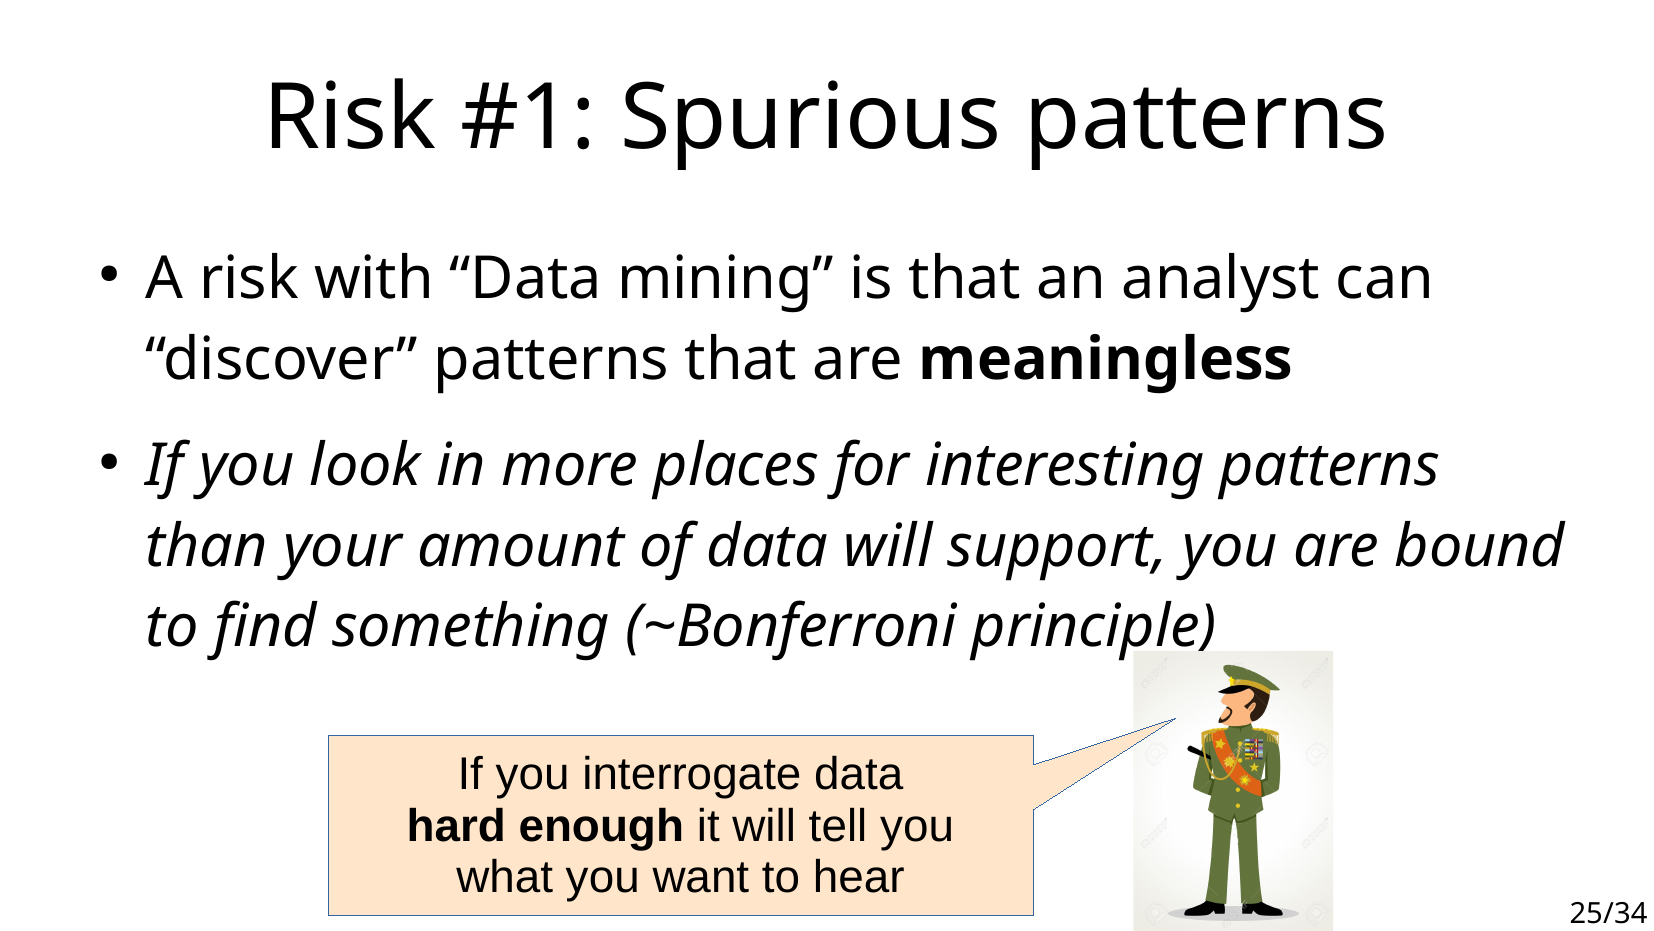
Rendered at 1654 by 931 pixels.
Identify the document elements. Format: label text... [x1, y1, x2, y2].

text_box If you interrogate data hard enough it will tell you what you want to hear [328, 718, 1176, 916]
picture [1133, 651, 1334, 931]
list A risk with “Data mining” is that an analyst can “discover” patterns that are meaningless If you look in more places for interesting patterns than your amount of data will support, you are bound to find something (~Bonferroni principle) [82, 235, 1571, 673]
title Risk #1: Spurious patterns [82, 1, 1571, 226]
